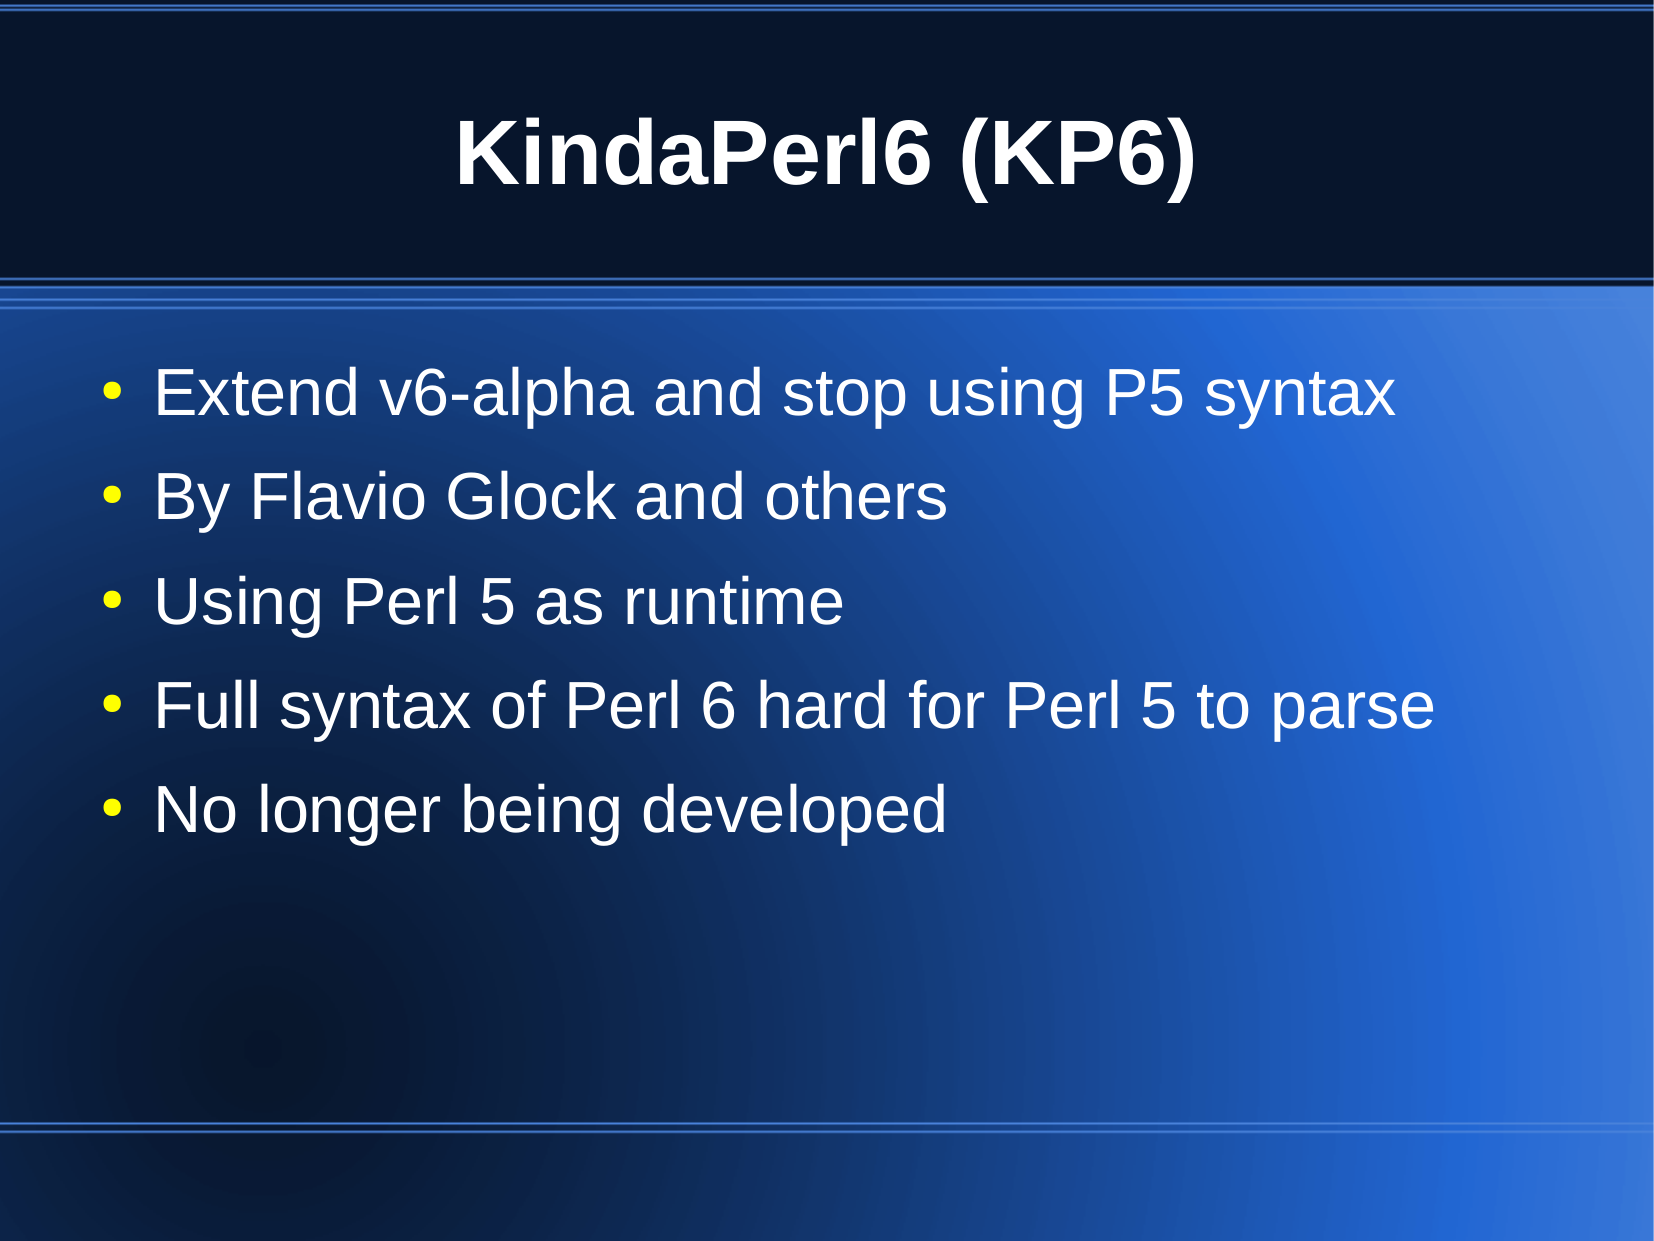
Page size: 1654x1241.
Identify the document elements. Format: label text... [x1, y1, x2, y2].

title KindaPerl6 (KP6) [82, 56, 1571, 250]
list Extend v6-alpha and stop using P5 syntax By Flavio Glock and others Using Perl 5 as runtime Full syntax of Perl 6 hard for Perl 5 to parse No longer being developed [82, 355, 1571, 1159]
picture [0, 0, 1654, 1241]
